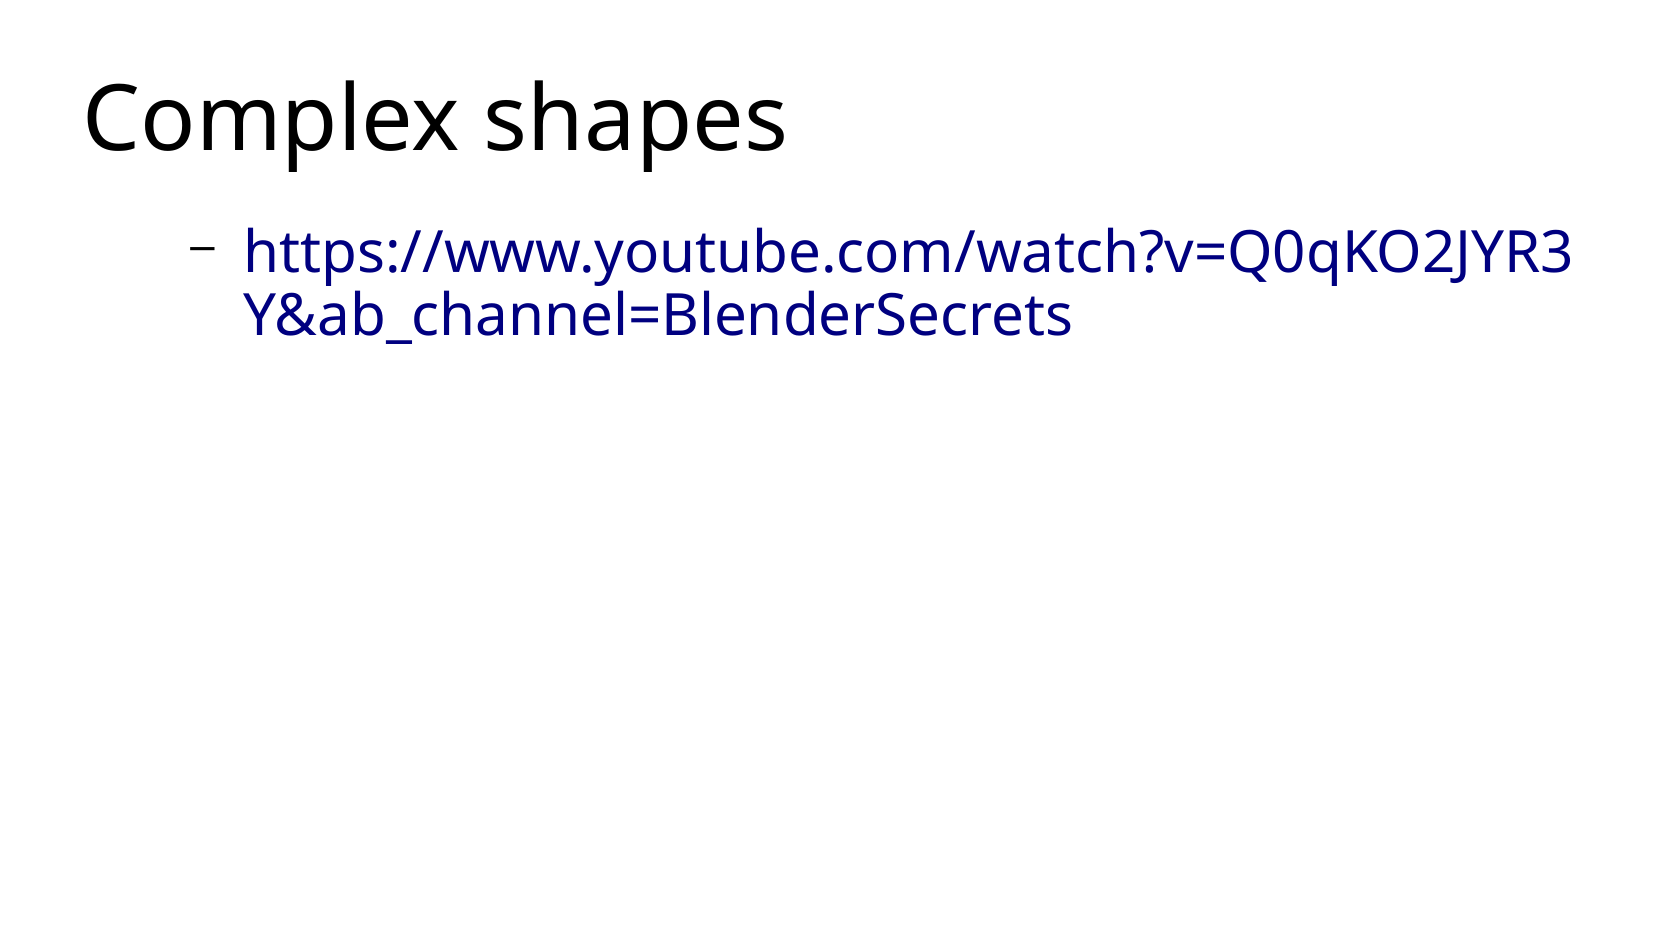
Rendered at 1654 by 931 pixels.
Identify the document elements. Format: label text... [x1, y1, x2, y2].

title Complex shapes [82, 37, 1571, 193]
list https://www.youtube.com/watch?v=Q0qKO2JYR3Y&ab_channel=BlenderSecrets [101, 210, 1591, 751]
